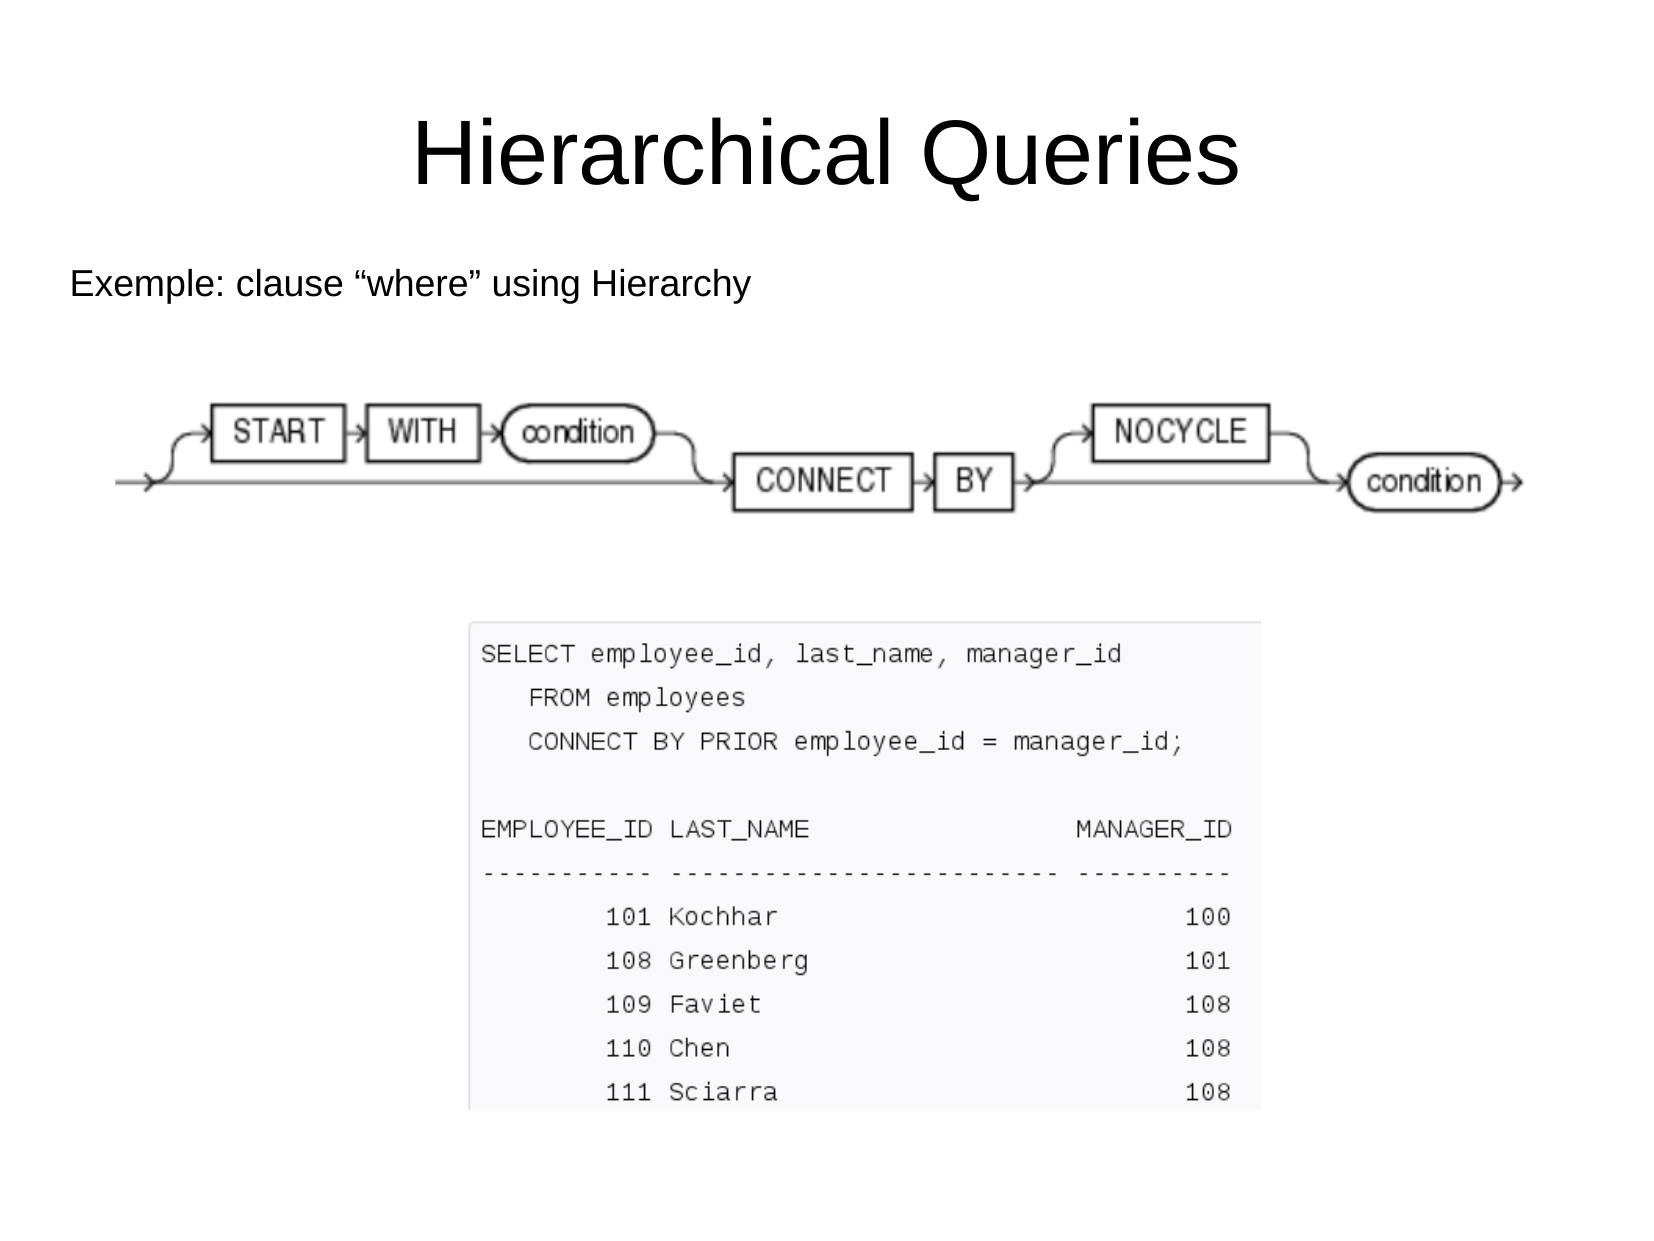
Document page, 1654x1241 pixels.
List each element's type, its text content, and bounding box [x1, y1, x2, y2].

picture [103, 356, 1531, 526]
title Hierarchical Queries [82, 49, 1571, 257]
picture [464, 617, 1261, 1111]
text_box Exemple: clause “where” using Hierarchy [54, 255, 766, 312]
